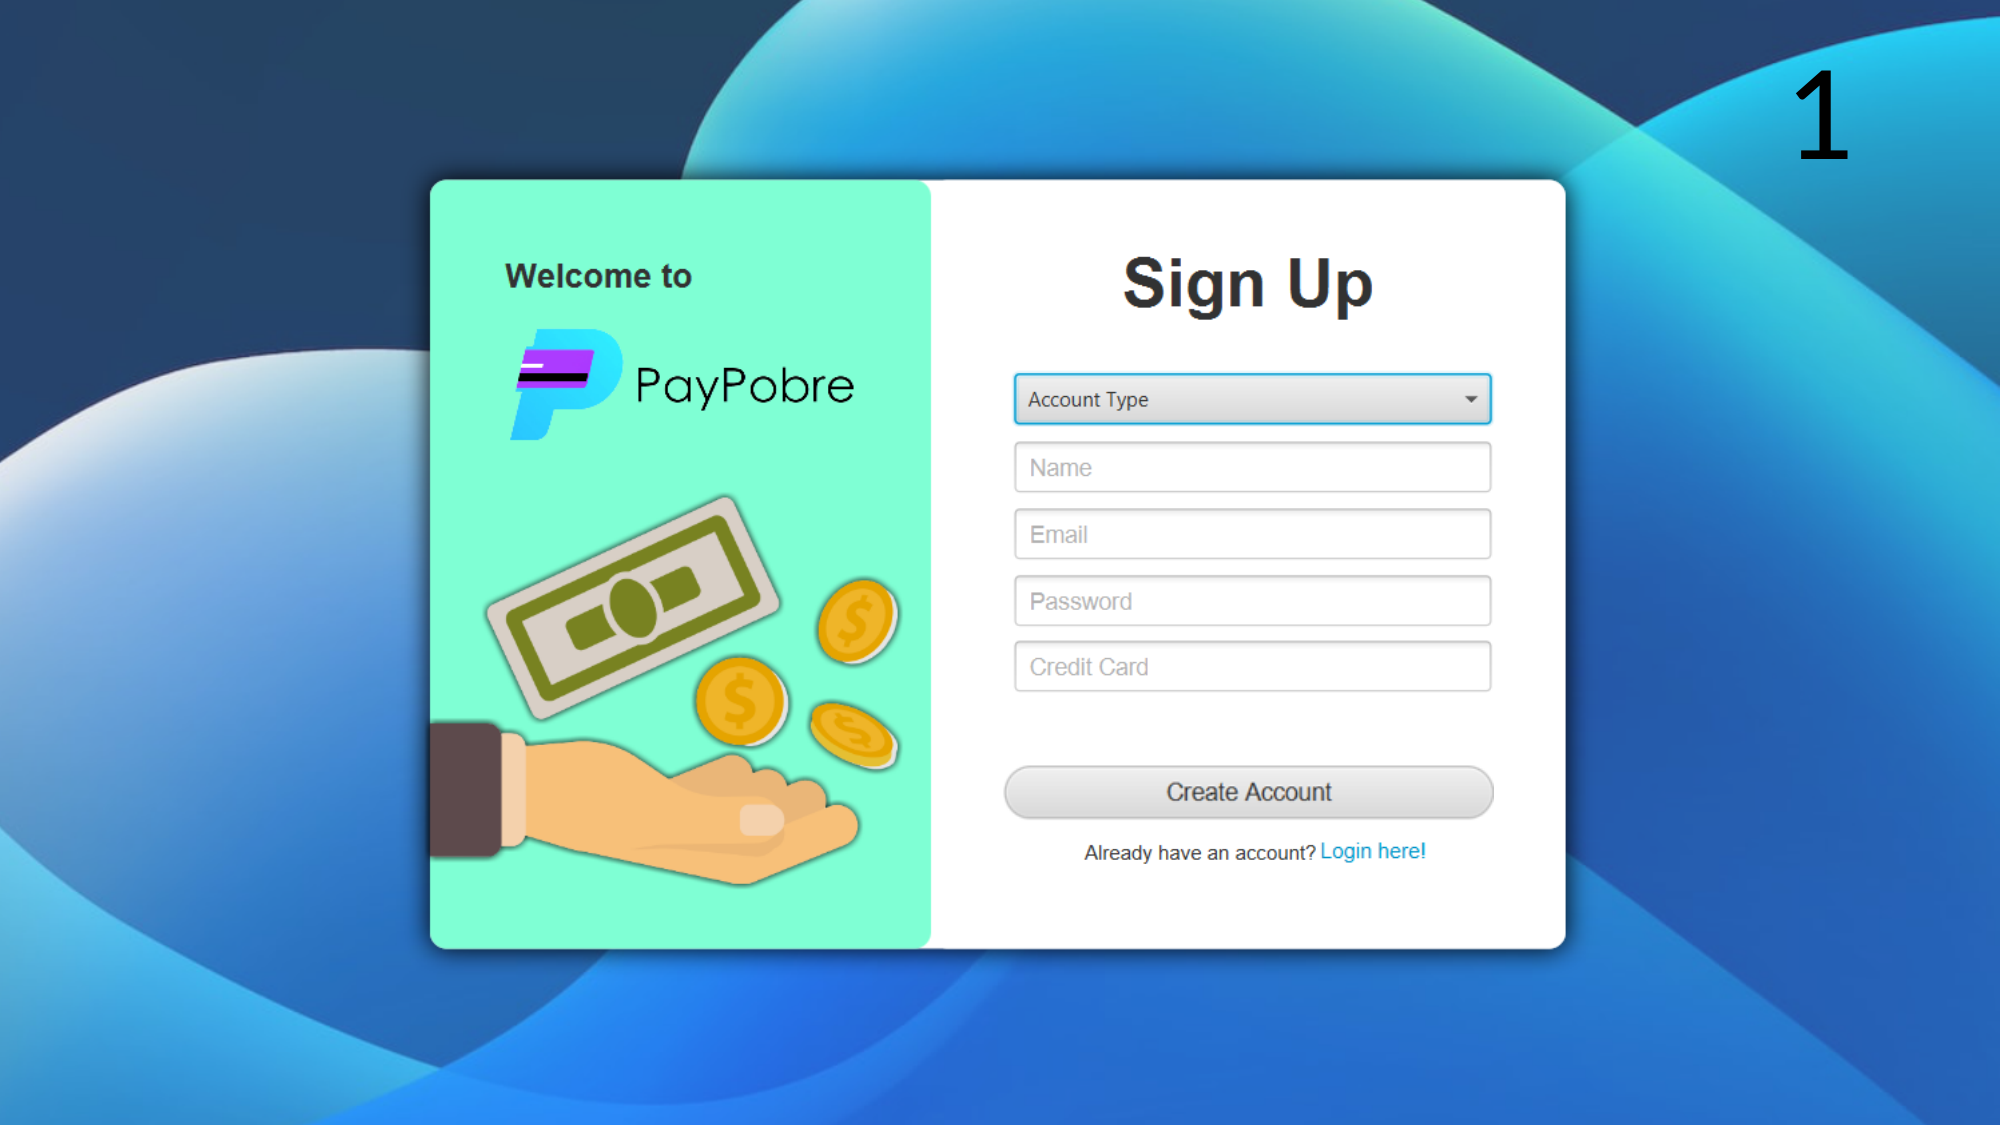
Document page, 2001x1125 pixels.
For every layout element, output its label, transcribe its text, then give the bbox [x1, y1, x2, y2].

picture [0, 0, 2000, 1125]
text_box 1 [1769, 14, 1876, 197]
